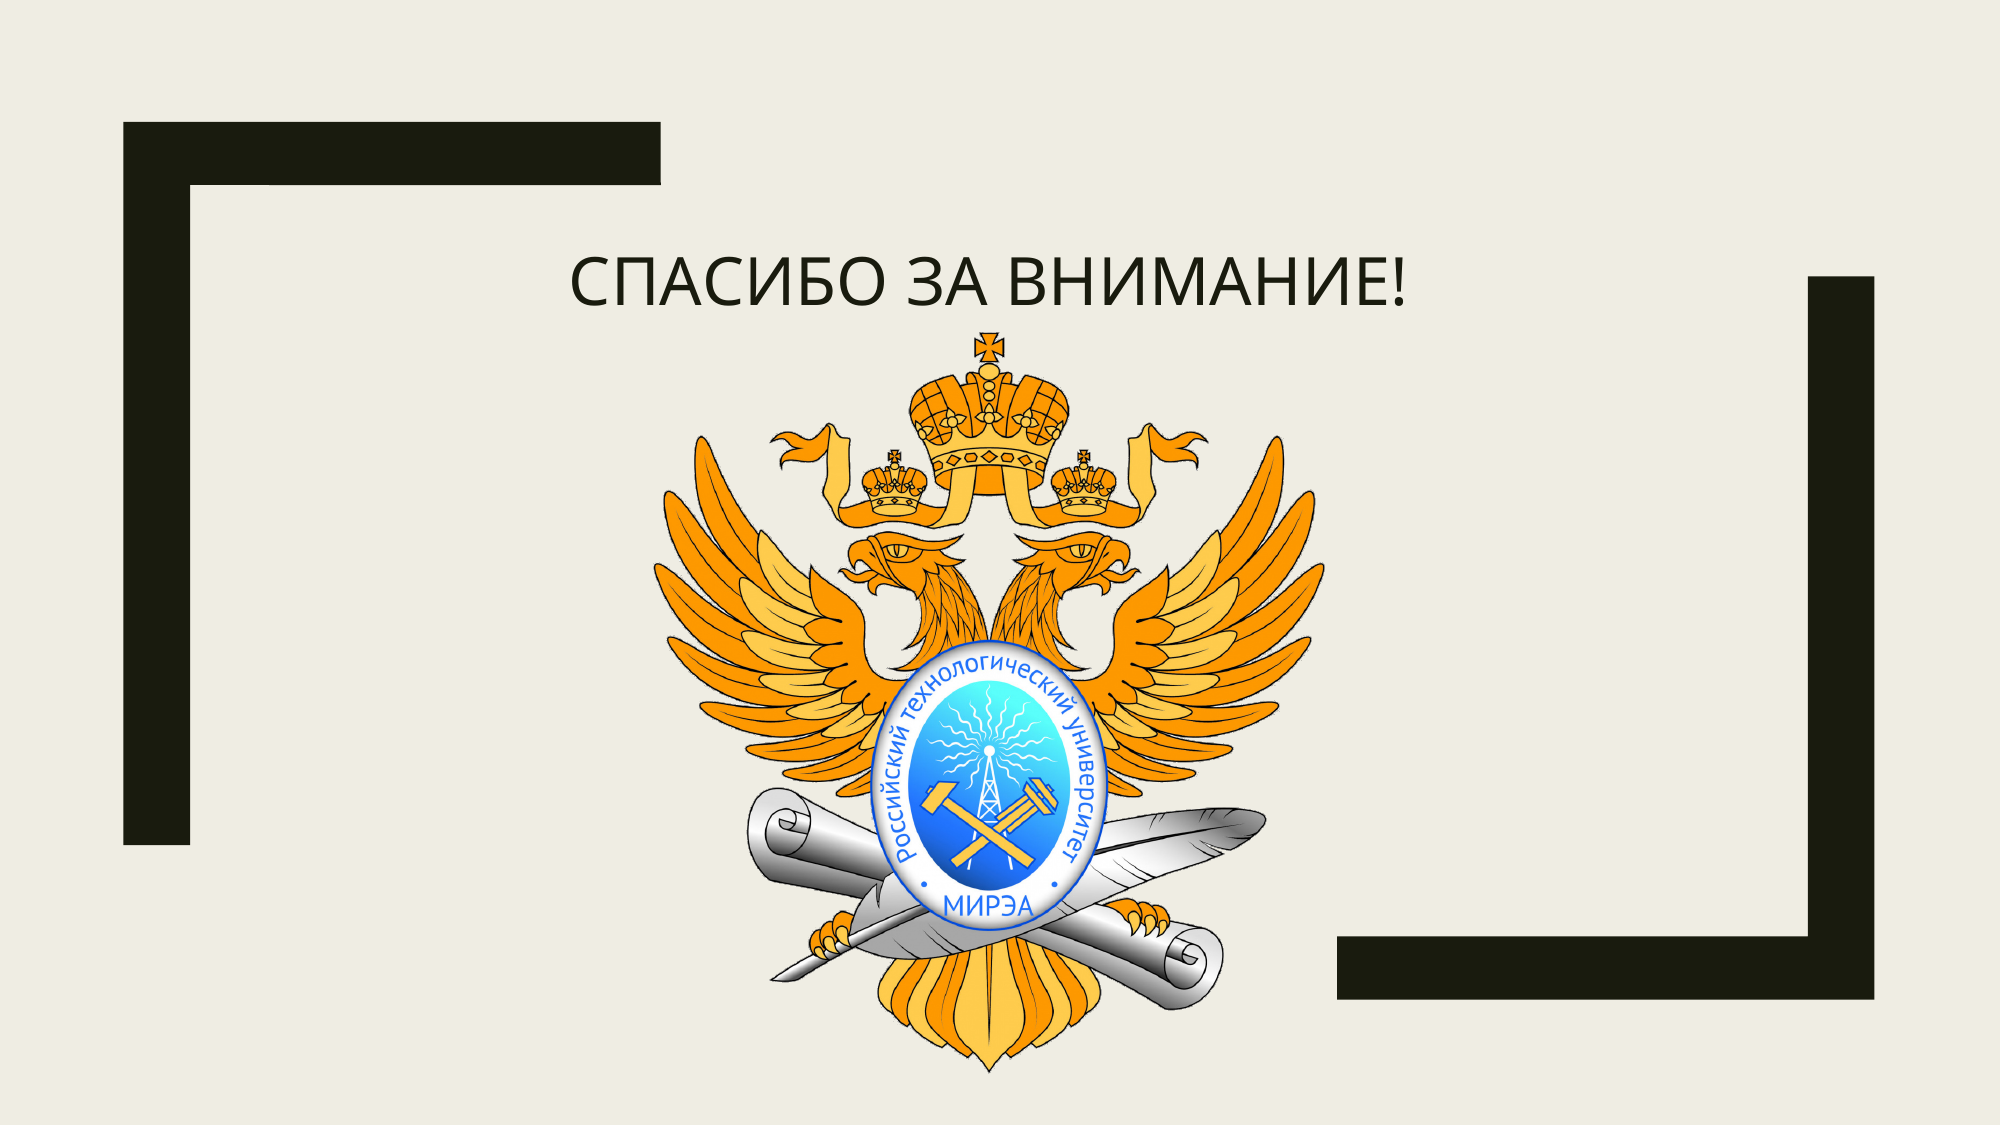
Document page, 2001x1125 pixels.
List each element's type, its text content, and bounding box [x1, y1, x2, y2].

title Спасибо за внимание! [216, 224, 1762, 328]
picture [622, 327, 1356, 1079]
